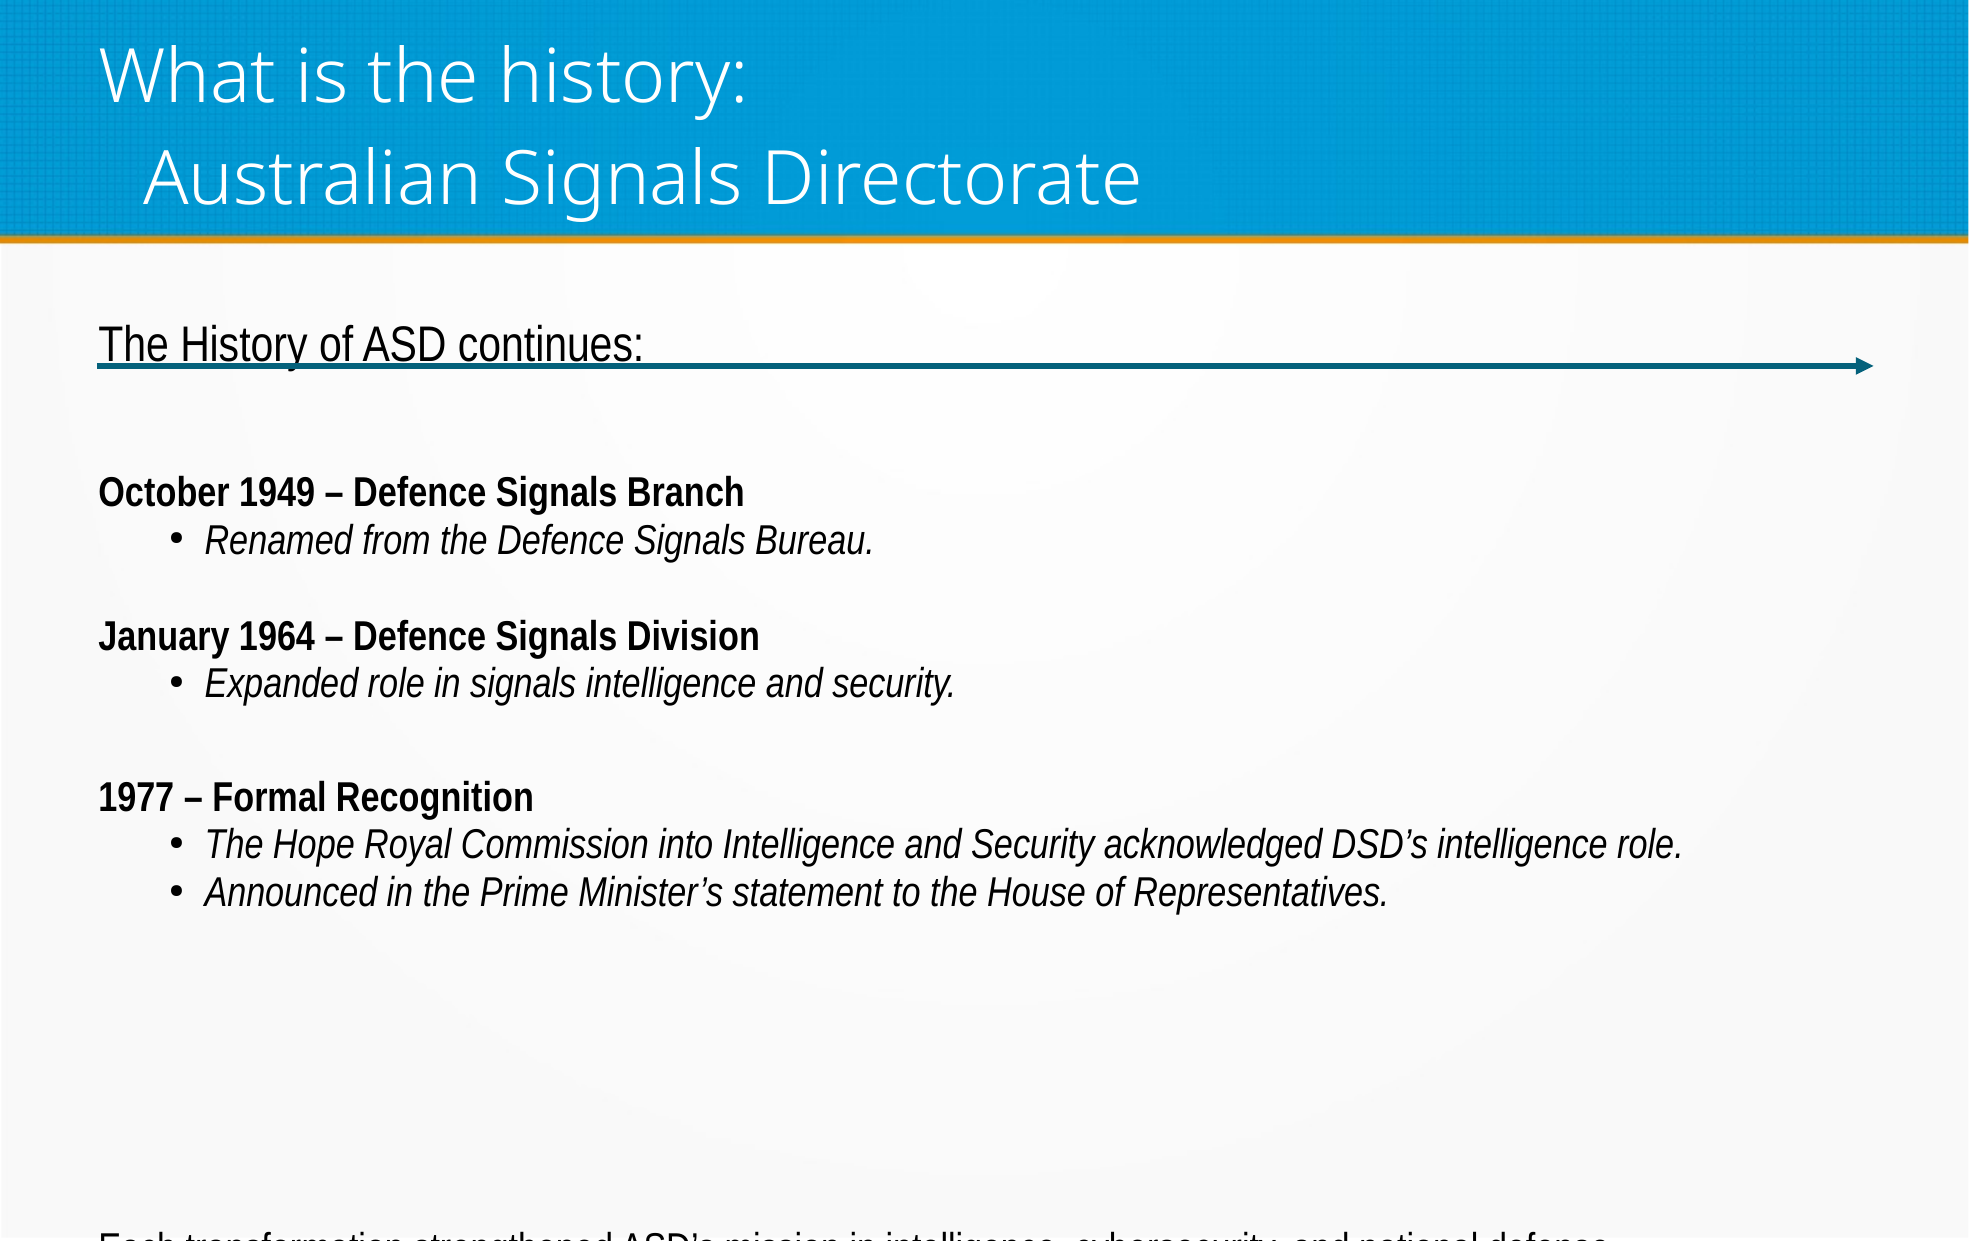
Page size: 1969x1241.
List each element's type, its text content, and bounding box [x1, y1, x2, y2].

title What is the history: Australian Signals Directorate [98, 19, 1870, 227]
list The History of ASD continues: October 1949 – Defence Signals Branch Renamed from the Defence Signals Bureau. January 1964 – Defence Signals Division Expanded role in signals intelligence and security. 1977 – Formal Recognition The Hope Royal Commission into Intelligence and Security acknowledged DSD’s intelligence role. Announced in the Prime Minister’s statement to the House of Representatives. Each transformation strengthened ASD’s mission in intelligence, cybersecurity, and national defense [98, 315, 1861, 363]
picture [0, 233, 1969, 1241]
list The History of ASD continues: October 1949 – Defence Signals Branch Renamed from the Defence Signals Bureau. January 1964 – Defence Signals Division Expanded role in signals intelligence and security. 1977 – Formal Recognition The Hope Royal Commission into Intelligence and Security acknowledged DSD’s intelligence role. Announced in the Prime Minister’s statement to the House of Representatives. Each transformation strengthened ASD’s mission in intelligence, cybersecurity, and national defense [98, 369, 1861, 1141]
picture [672, 1236, 684, 1241]
